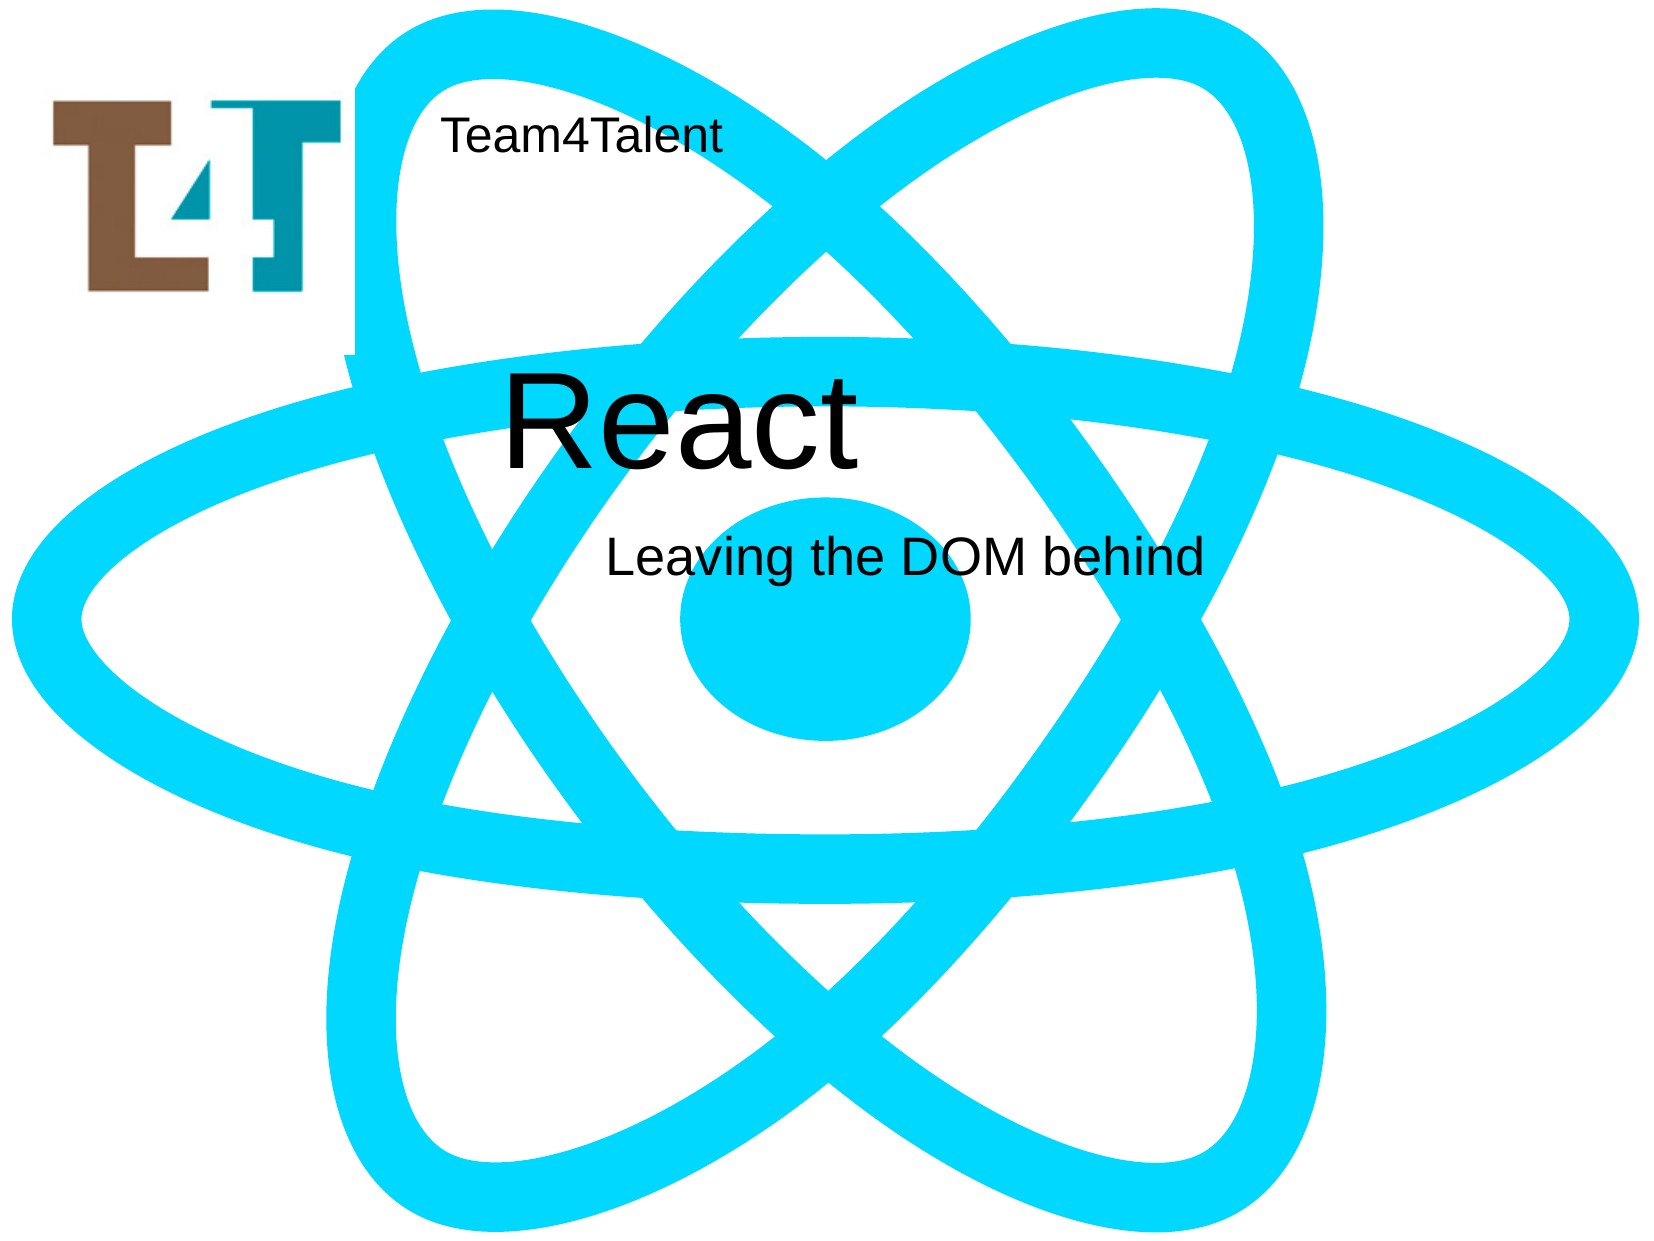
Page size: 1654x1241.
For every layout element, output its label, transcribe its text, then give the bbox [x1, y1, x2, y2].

text_box Leaving the DOM behind [590, 513, 1580, 650]
picture [41, 41, 355, 355]
text_box React [354, 318, 1004, 508]
text_box Team4Talent [425, 95, 1158, 237]
